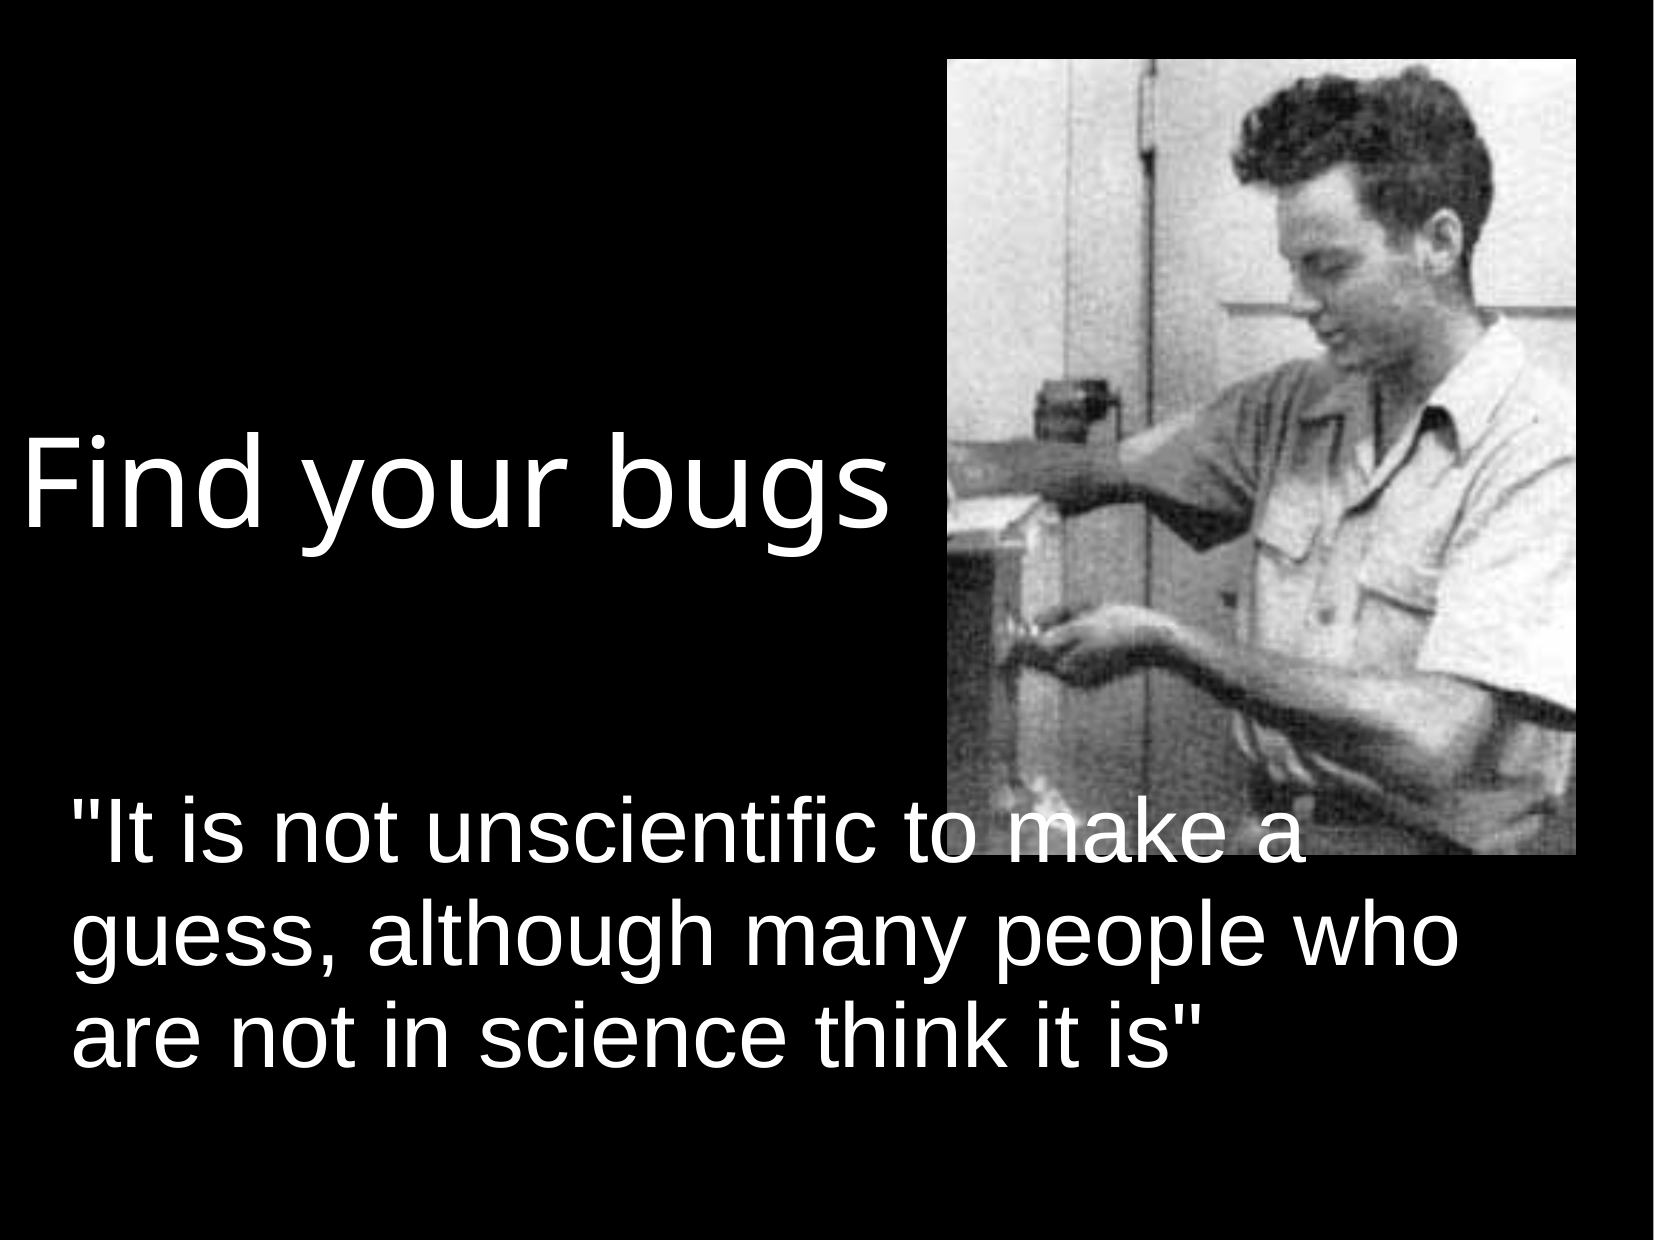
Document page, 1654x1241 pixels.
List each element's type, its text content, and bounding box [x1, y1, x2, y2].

picture [947, 59, 1576, 856]
list "It is not unscientific to make a guess, although many people who are not in science think it is" [0, 780, 1489, 1241]
title Find your bugs [0, 375, 947, 583]
